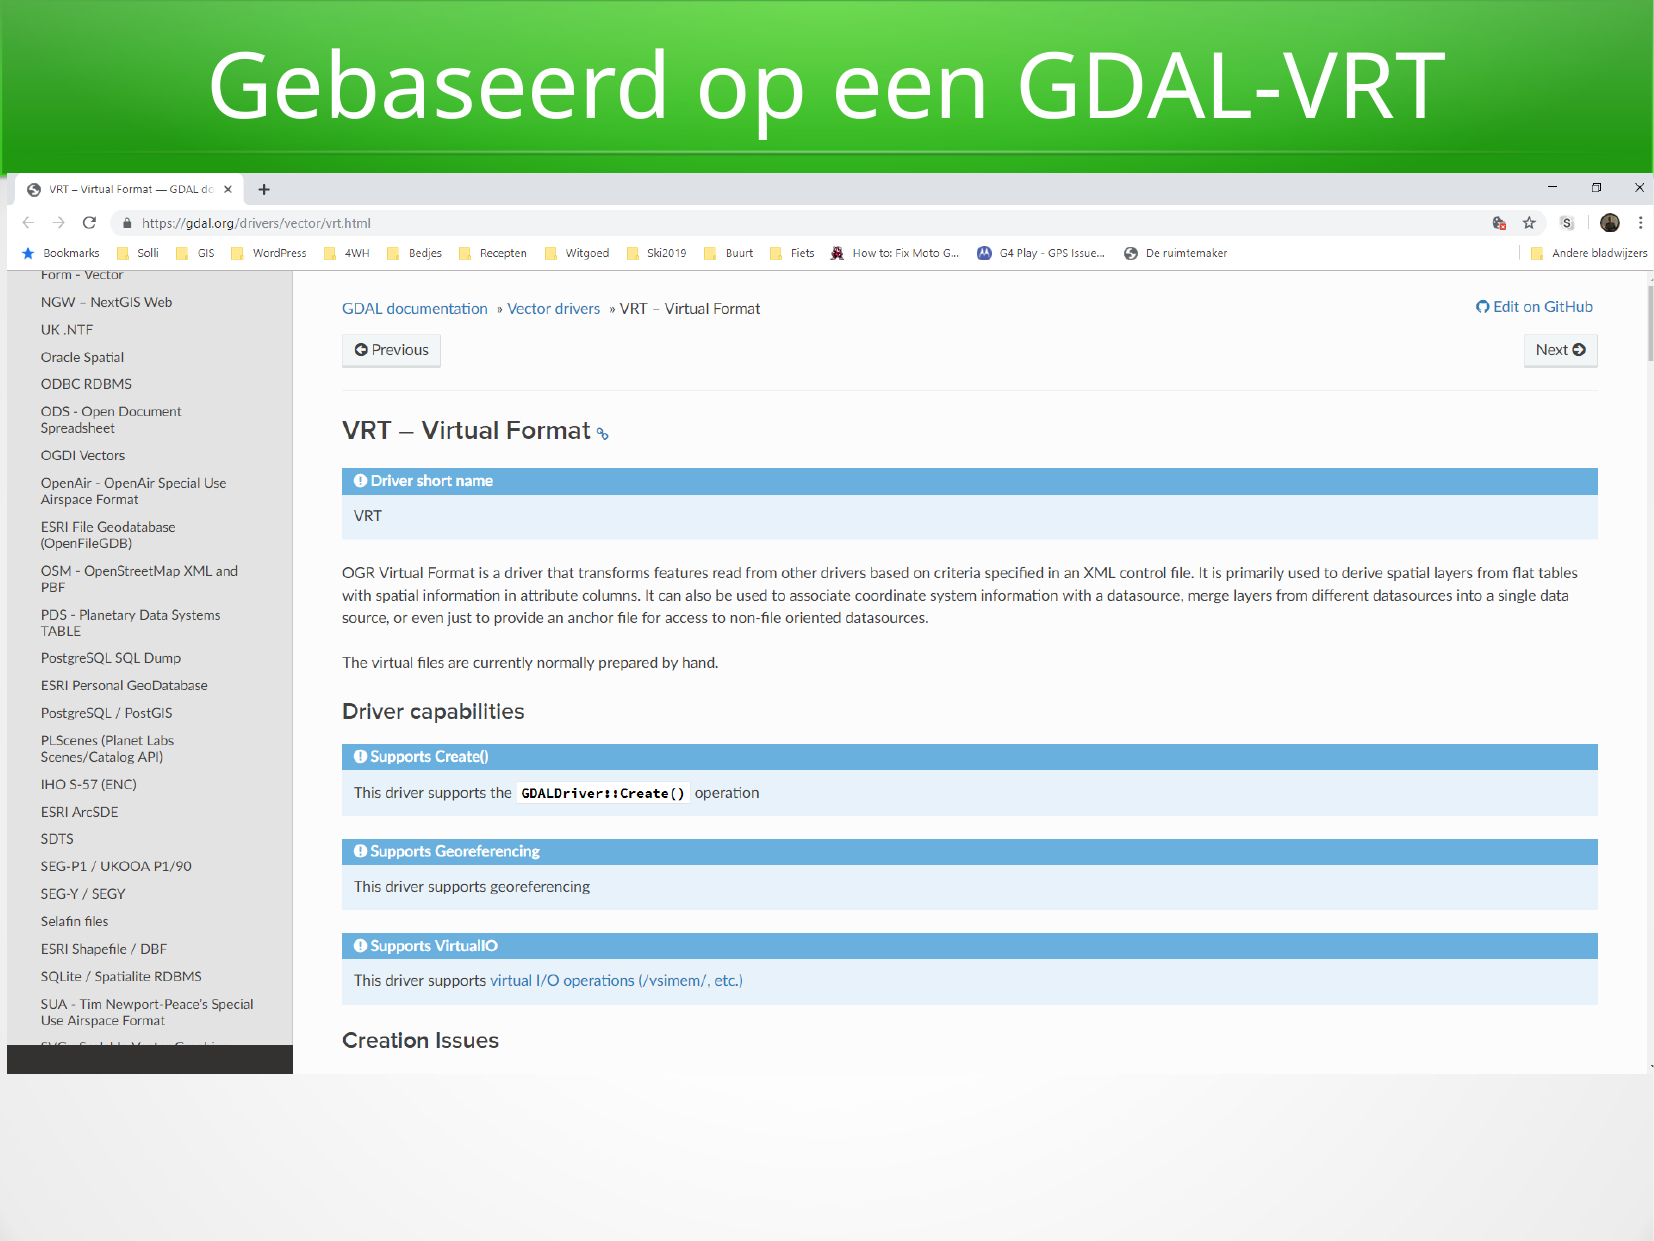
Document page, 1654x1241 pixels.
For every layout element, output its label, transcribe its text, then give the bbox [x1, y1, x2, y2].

title Gebaseerd op een GDAL-VRT [82, 11, 1571, 154]
picture [0, 0, 1654, 1241]
